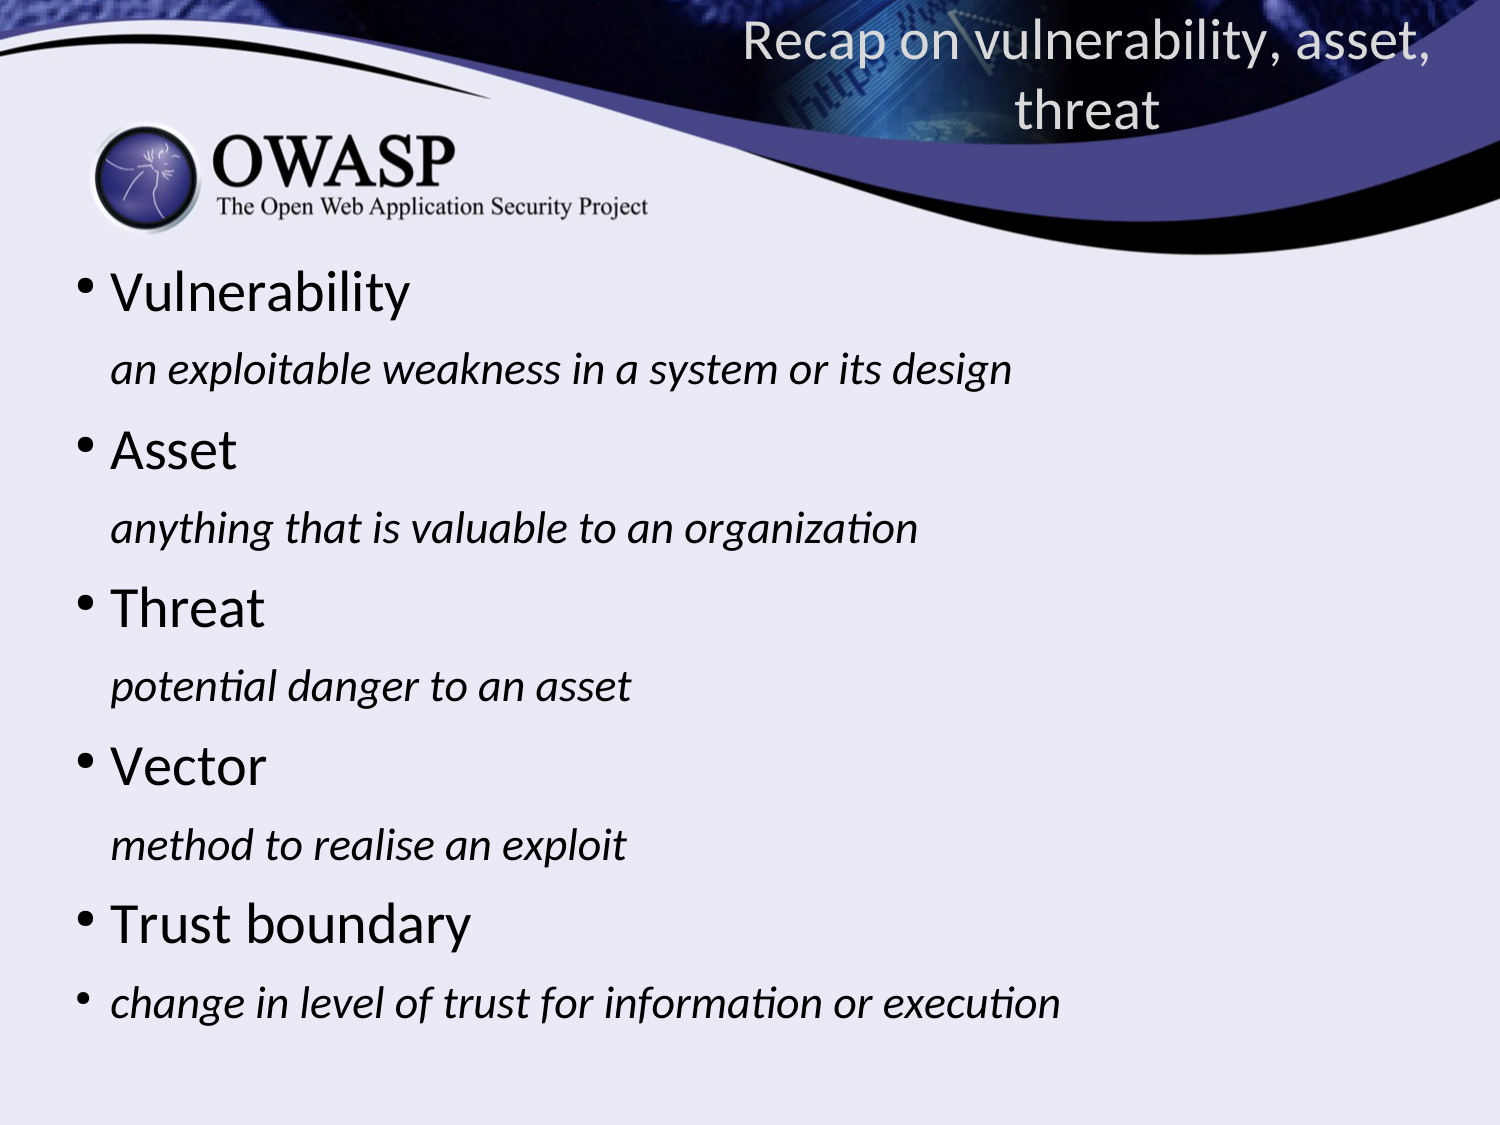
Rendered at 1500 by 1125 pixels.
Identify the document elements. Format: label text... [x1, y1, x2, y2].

subtitle Vulnerability an exploitable weakness in a system or its design Asset anything that is valuable to an organization Threat potential danger to an asset Vector method to realise an exploit Trust boundary change in level of trust for information or execution [75, 252, 1426, 1028]
picture [0, 0, 1500, 1125]
title Recap on vulnerability, asset, threat [699, 0, 1476, 149]
